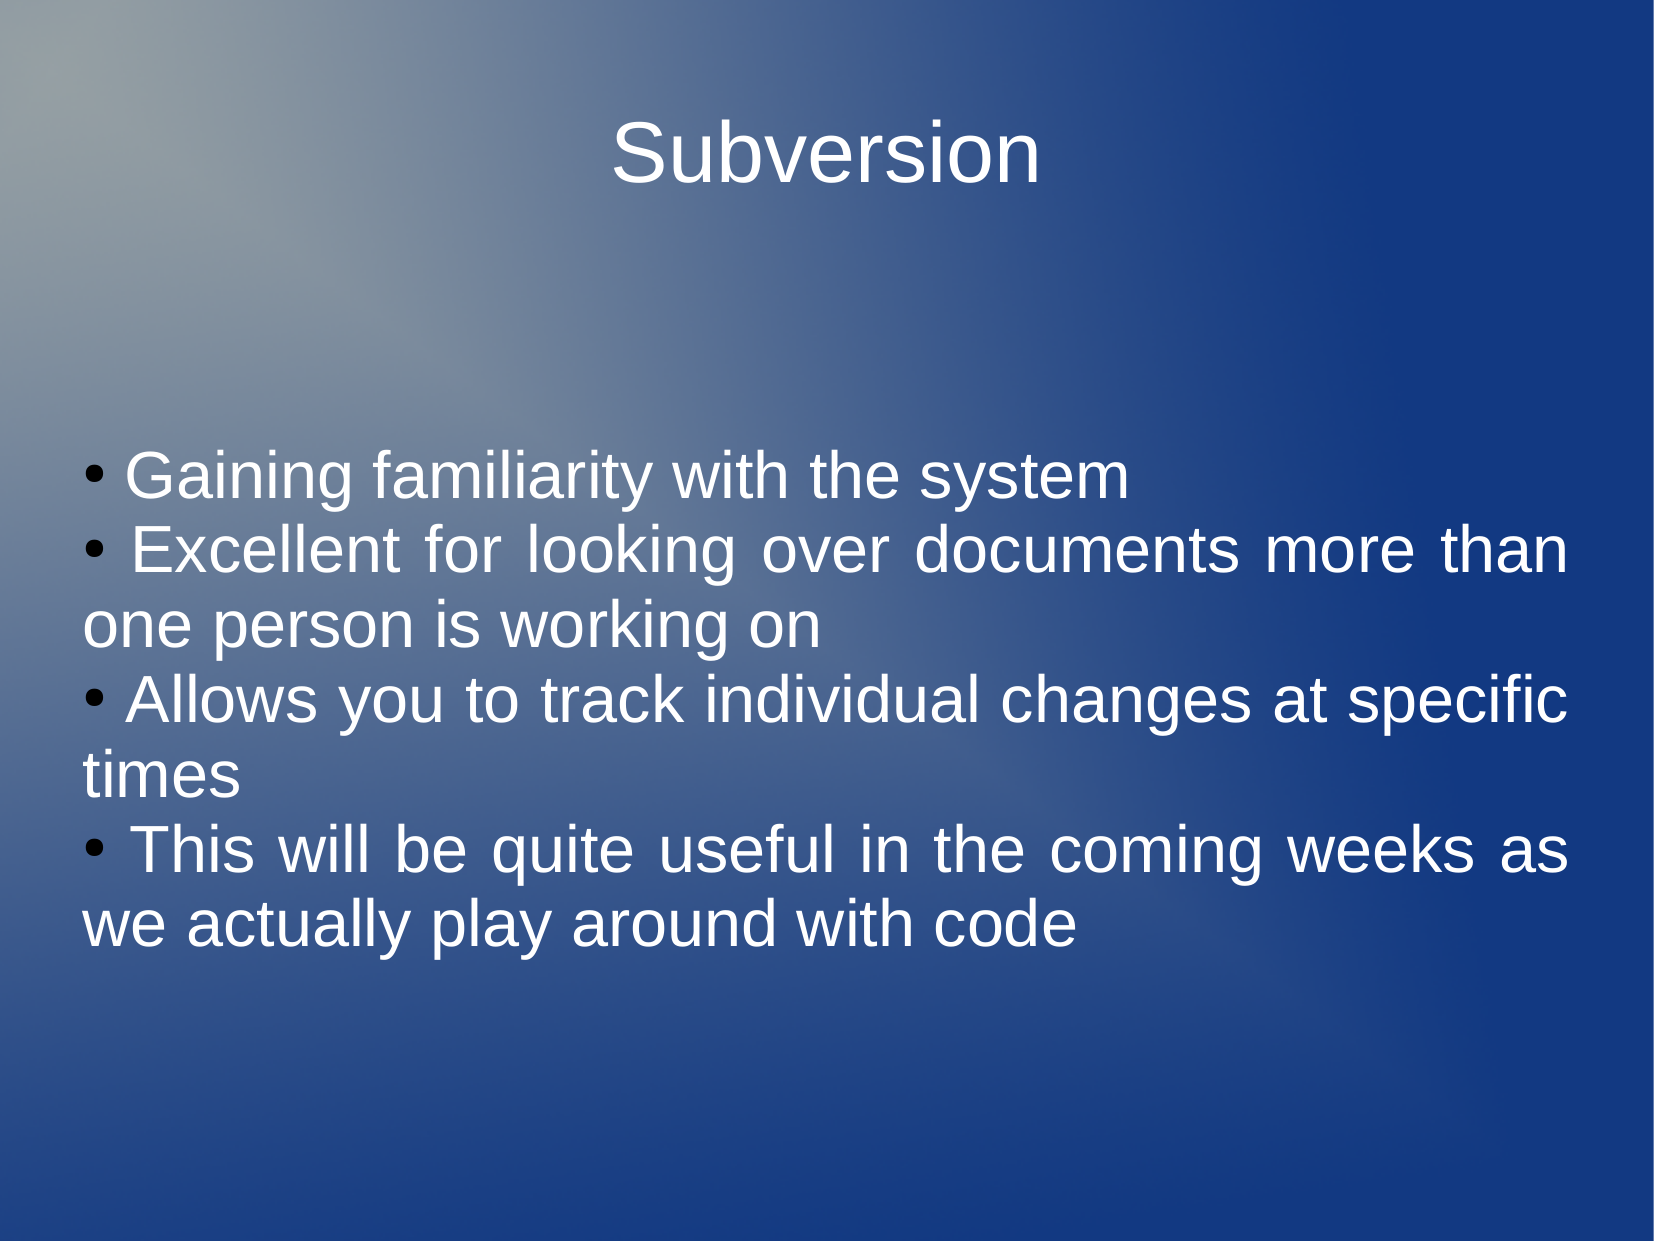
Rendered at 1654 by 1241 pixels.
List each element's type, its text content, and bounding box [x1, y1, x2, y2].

subtitle Gaining familiarity with the system Excellent for looking over documents more than one person is working on Allows you to track individual changes at specific times This will be quite useful in the coming weeks as we actually play around with code [82, 290, 1571, 1109]
title Subversion [82, 49, 1571, 257]
picture [0, 0, 1654, 1241]
